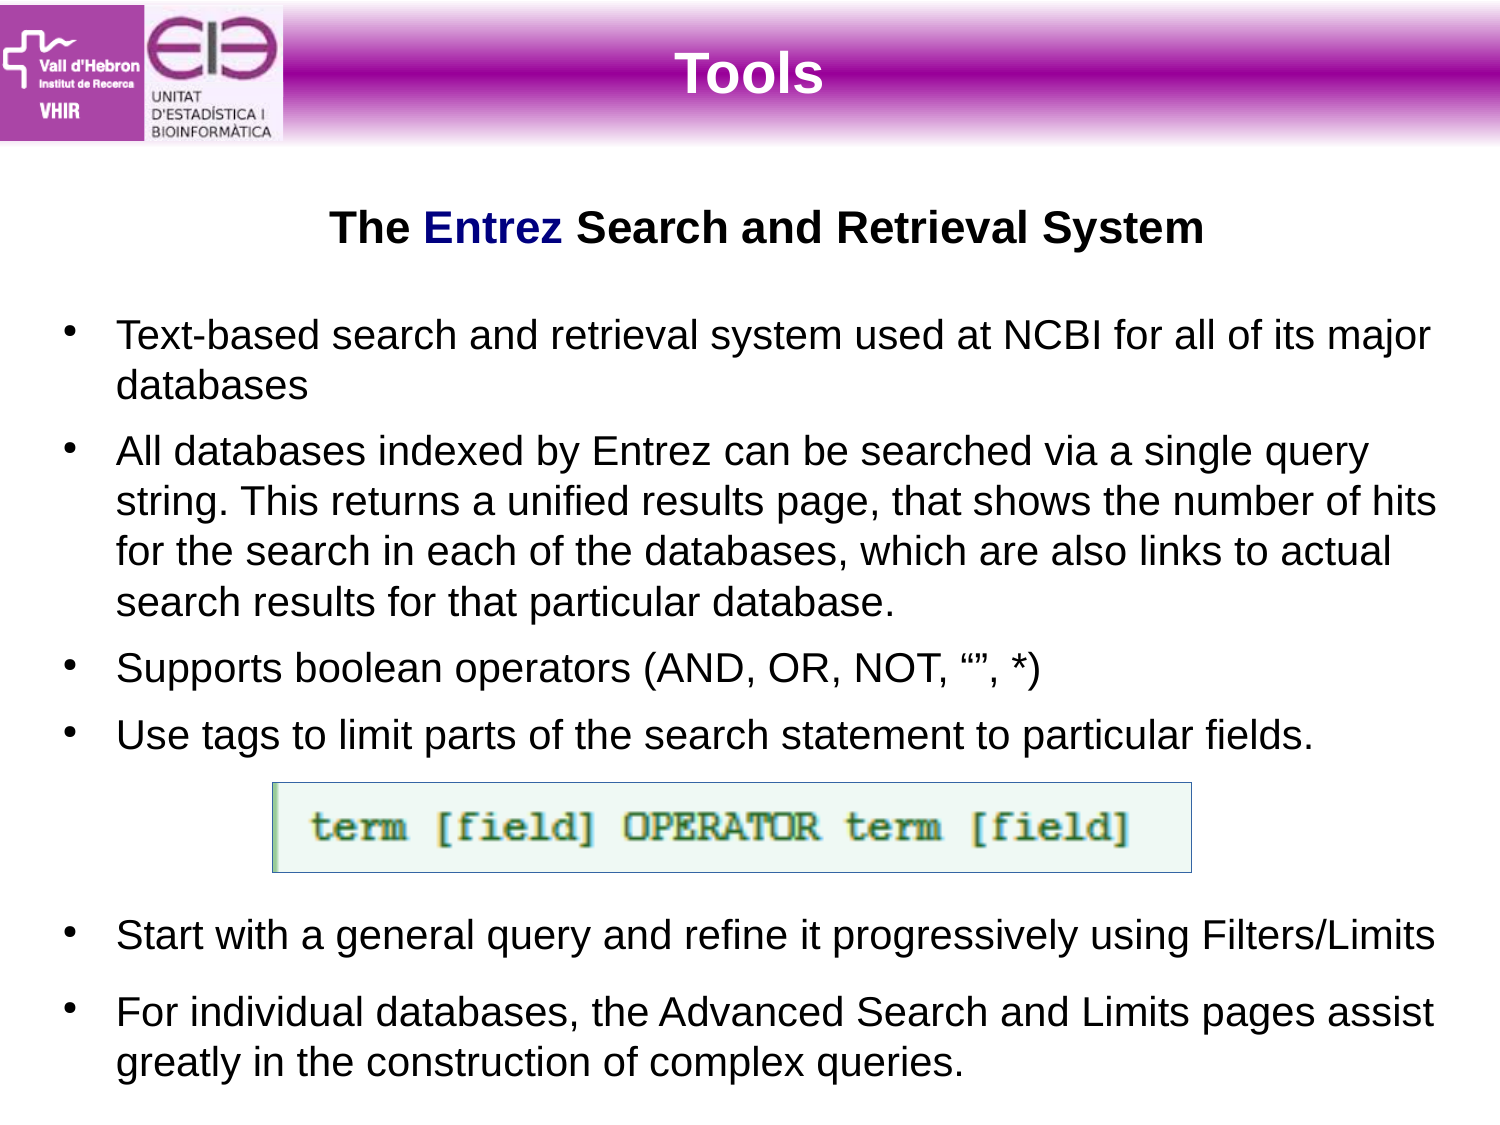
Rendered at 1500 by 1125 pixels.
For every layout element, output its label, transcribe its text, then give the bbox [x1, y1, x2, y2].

list Text-based search and retrieval system used at NCBI for all of its major databases All databases indexed by Entrez can be searched via a single query string. This returns a unified results page, that shows the number of hits for the search in each of the databases, which are also links to actual search results for that particular database. Supports boolean operators (AND, OR, NOT, “”, *) Use tags to limit parts of the search statement to particular fields. Start with a general query and refine it progressively using Filters/Limits For individual databases, the Advanced Search and Limits pages assist greatly in the construction of complex queries. [30, 299, 1471, 1111]
picture [272, 782, 1192, 873]
text_box The Entrez Search and Retrieval System [315, 195, 1276, 299]
picture [0, 5, 284, 141]
text_box Tools [0, 0, 1500, 148]
